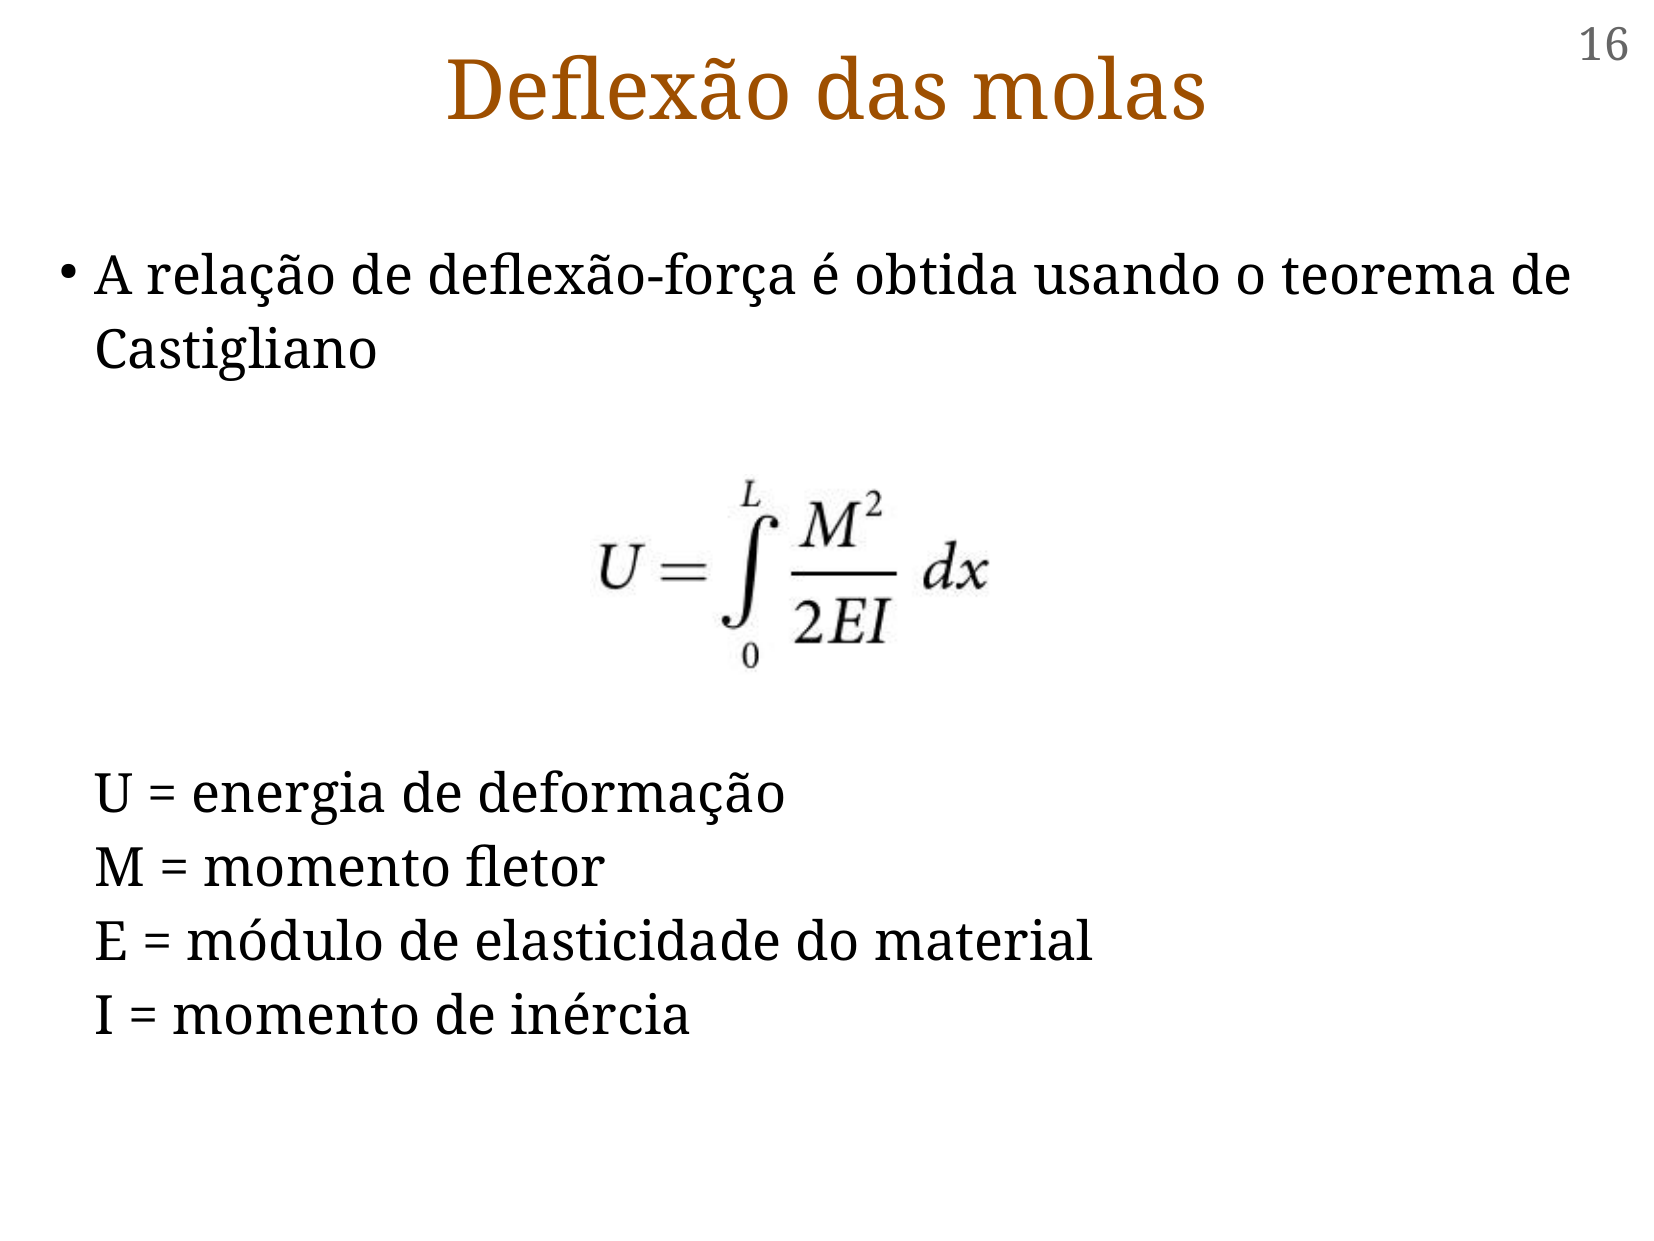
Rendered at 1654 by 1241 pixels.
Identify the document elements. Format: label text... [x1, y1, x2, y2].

title Deflexão das molas [59, 29, 1595, 148]
picture [590, 474, 999, 680]
list A relação de deflexão-força é obtida usando o teorema de Castigliano U = energia de deformação M = momento fletor E = módulo de elasticidade do material I = momento de inércia [59, 236, 1595, 1211]
